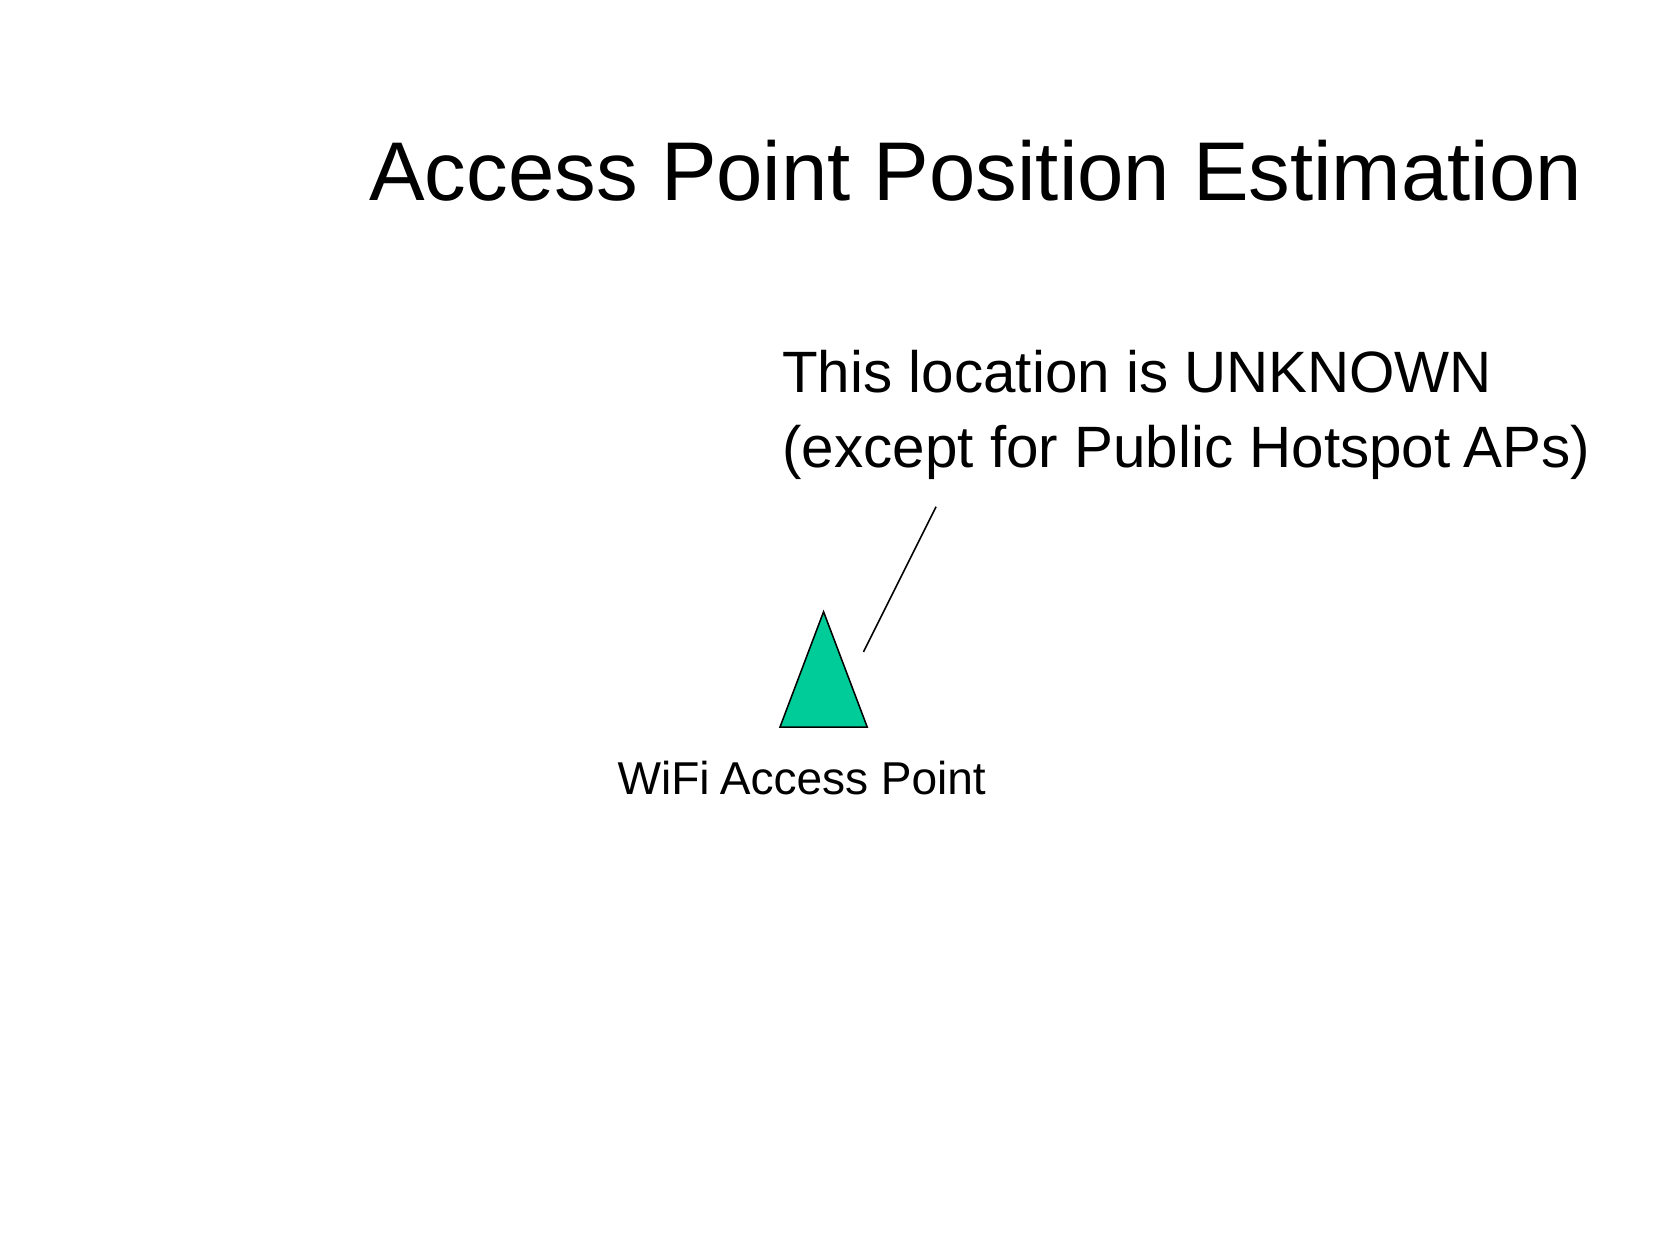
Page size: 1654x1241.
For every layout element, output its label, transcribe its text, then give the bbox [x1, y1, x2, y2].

text_box This location is UNKNOWN (except for Public Hotspot APs)‏ [767, 332, 1606, 492]
text_box WiFi Access Point [602, 745, 1001, 813]
text_box Access Point Position Estimation [369, 52, 1604, 291]
